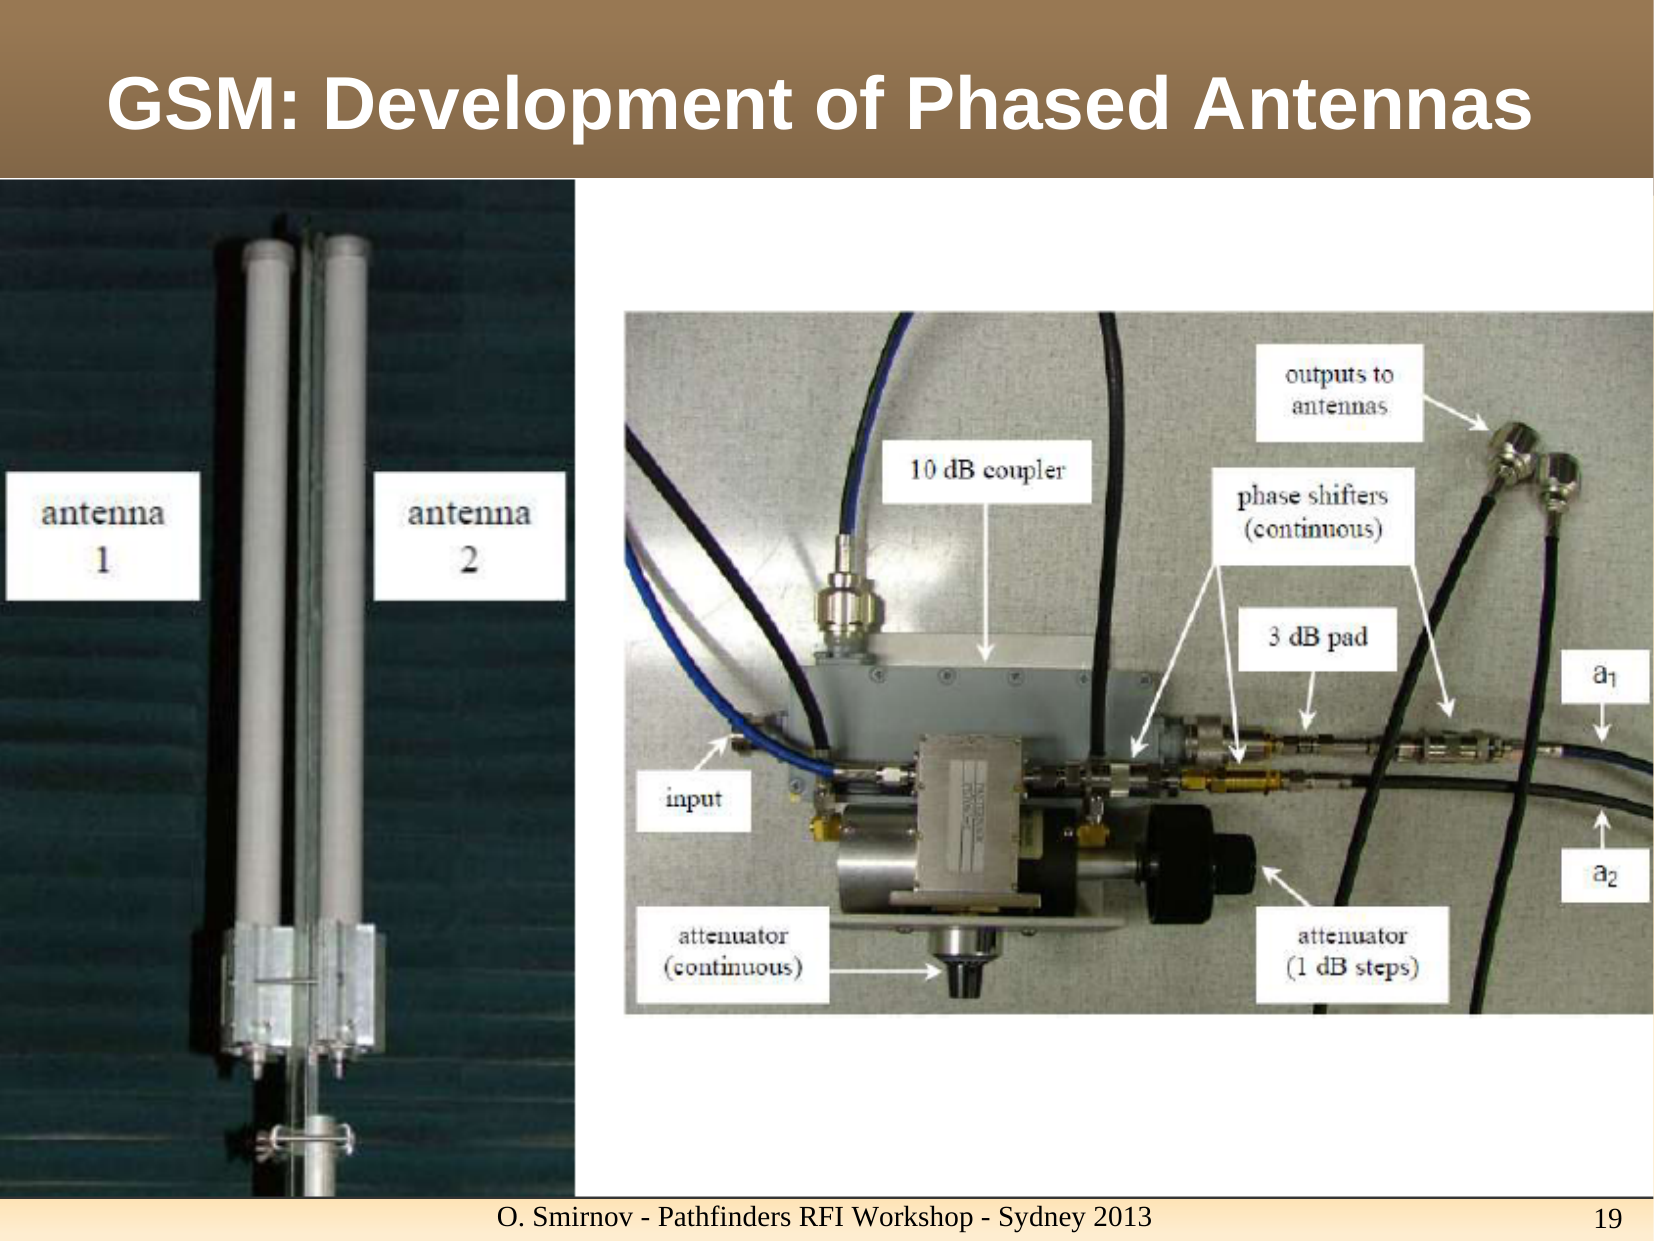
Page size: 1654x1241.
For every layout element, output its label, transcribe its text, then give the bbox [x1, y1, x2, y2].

picture [0, 0, 1654, 1241]
title GSM: Development of Phased Antennas [76, 0, 1565, 178]
